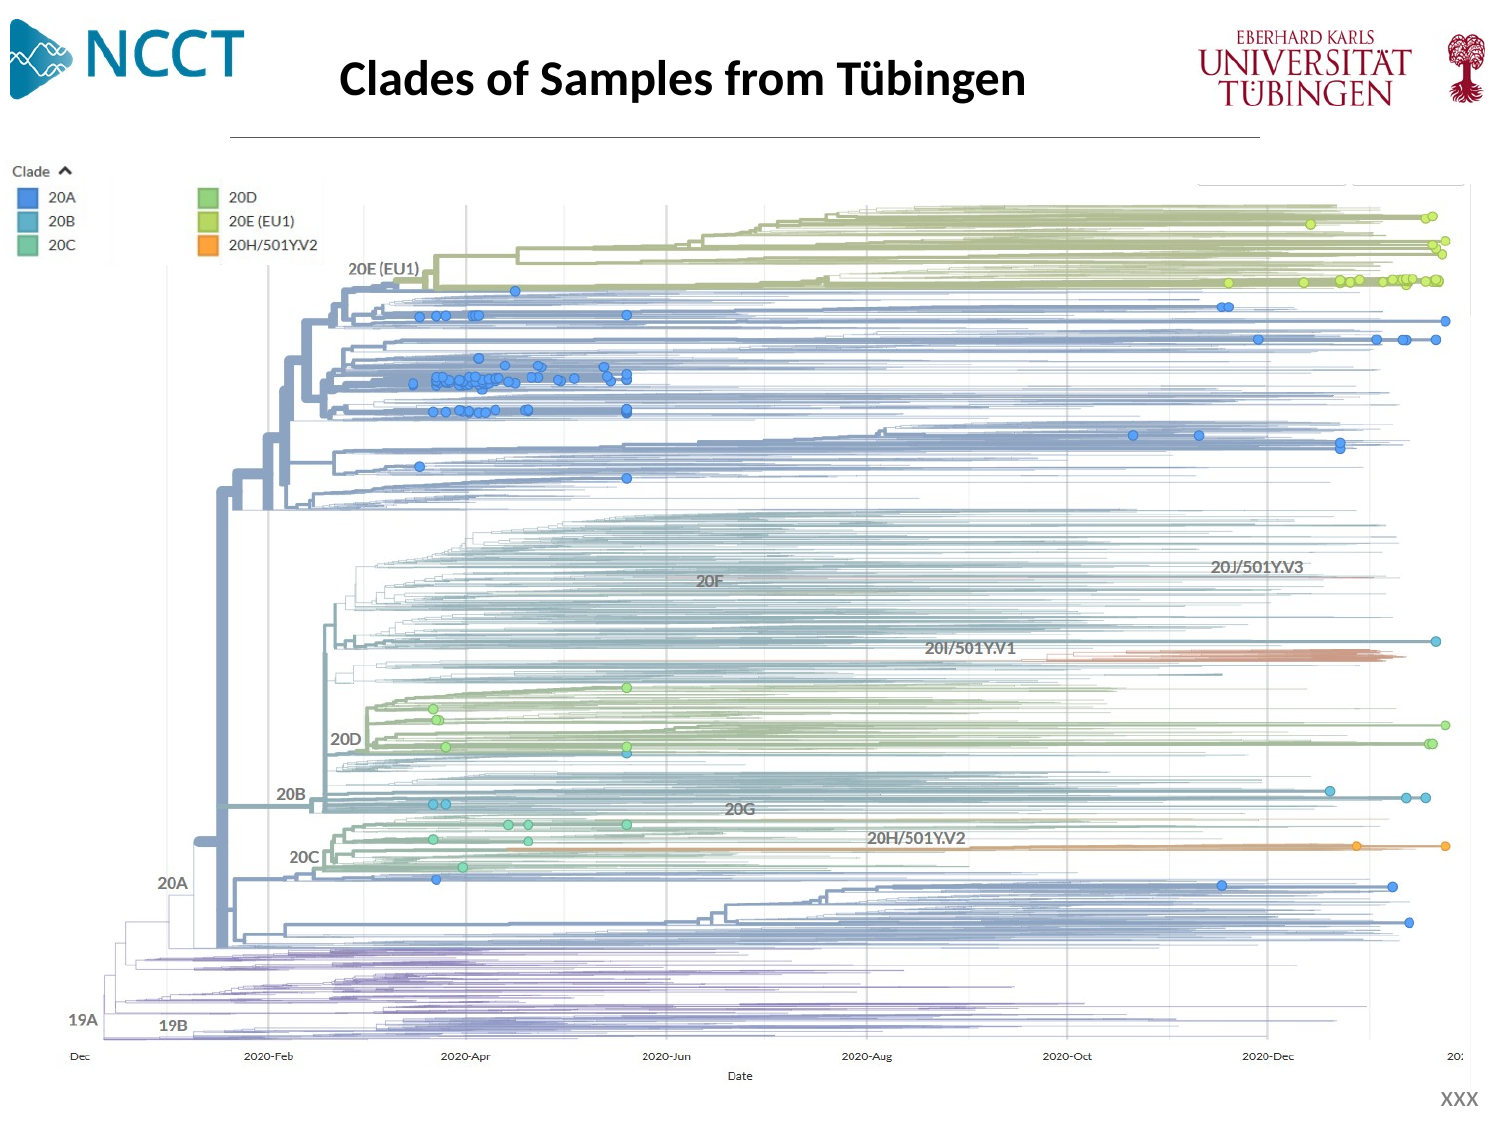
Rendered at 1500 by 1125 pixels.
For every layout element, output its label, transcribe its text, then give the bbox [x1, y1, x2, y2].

picture [10, 19, 245, 102]
text_box Clades of Samples from Tübingen [324, 37, 1117, 113]
picture [1198, 30, 1485, 106]
picture [4, 160, 1471, 1086]
text_box xxx [1425, 1070, 1494, 1121]
